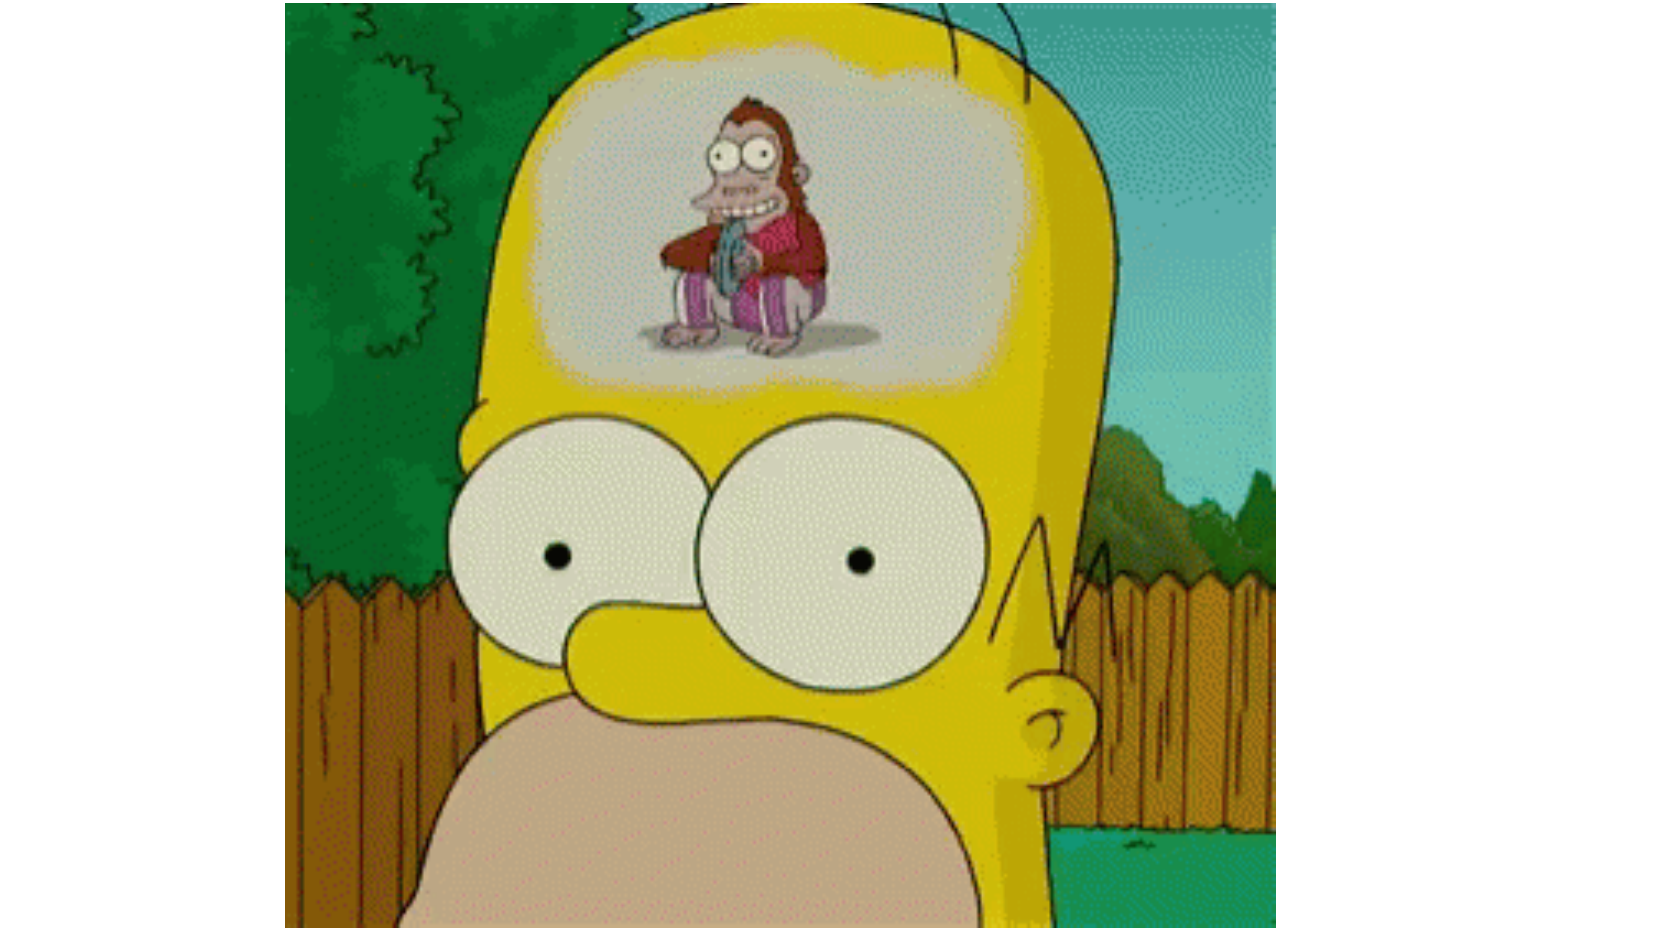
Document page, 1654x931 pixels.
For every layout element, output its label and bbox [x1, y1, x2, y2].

picture [285, 3, 1276, 928]
